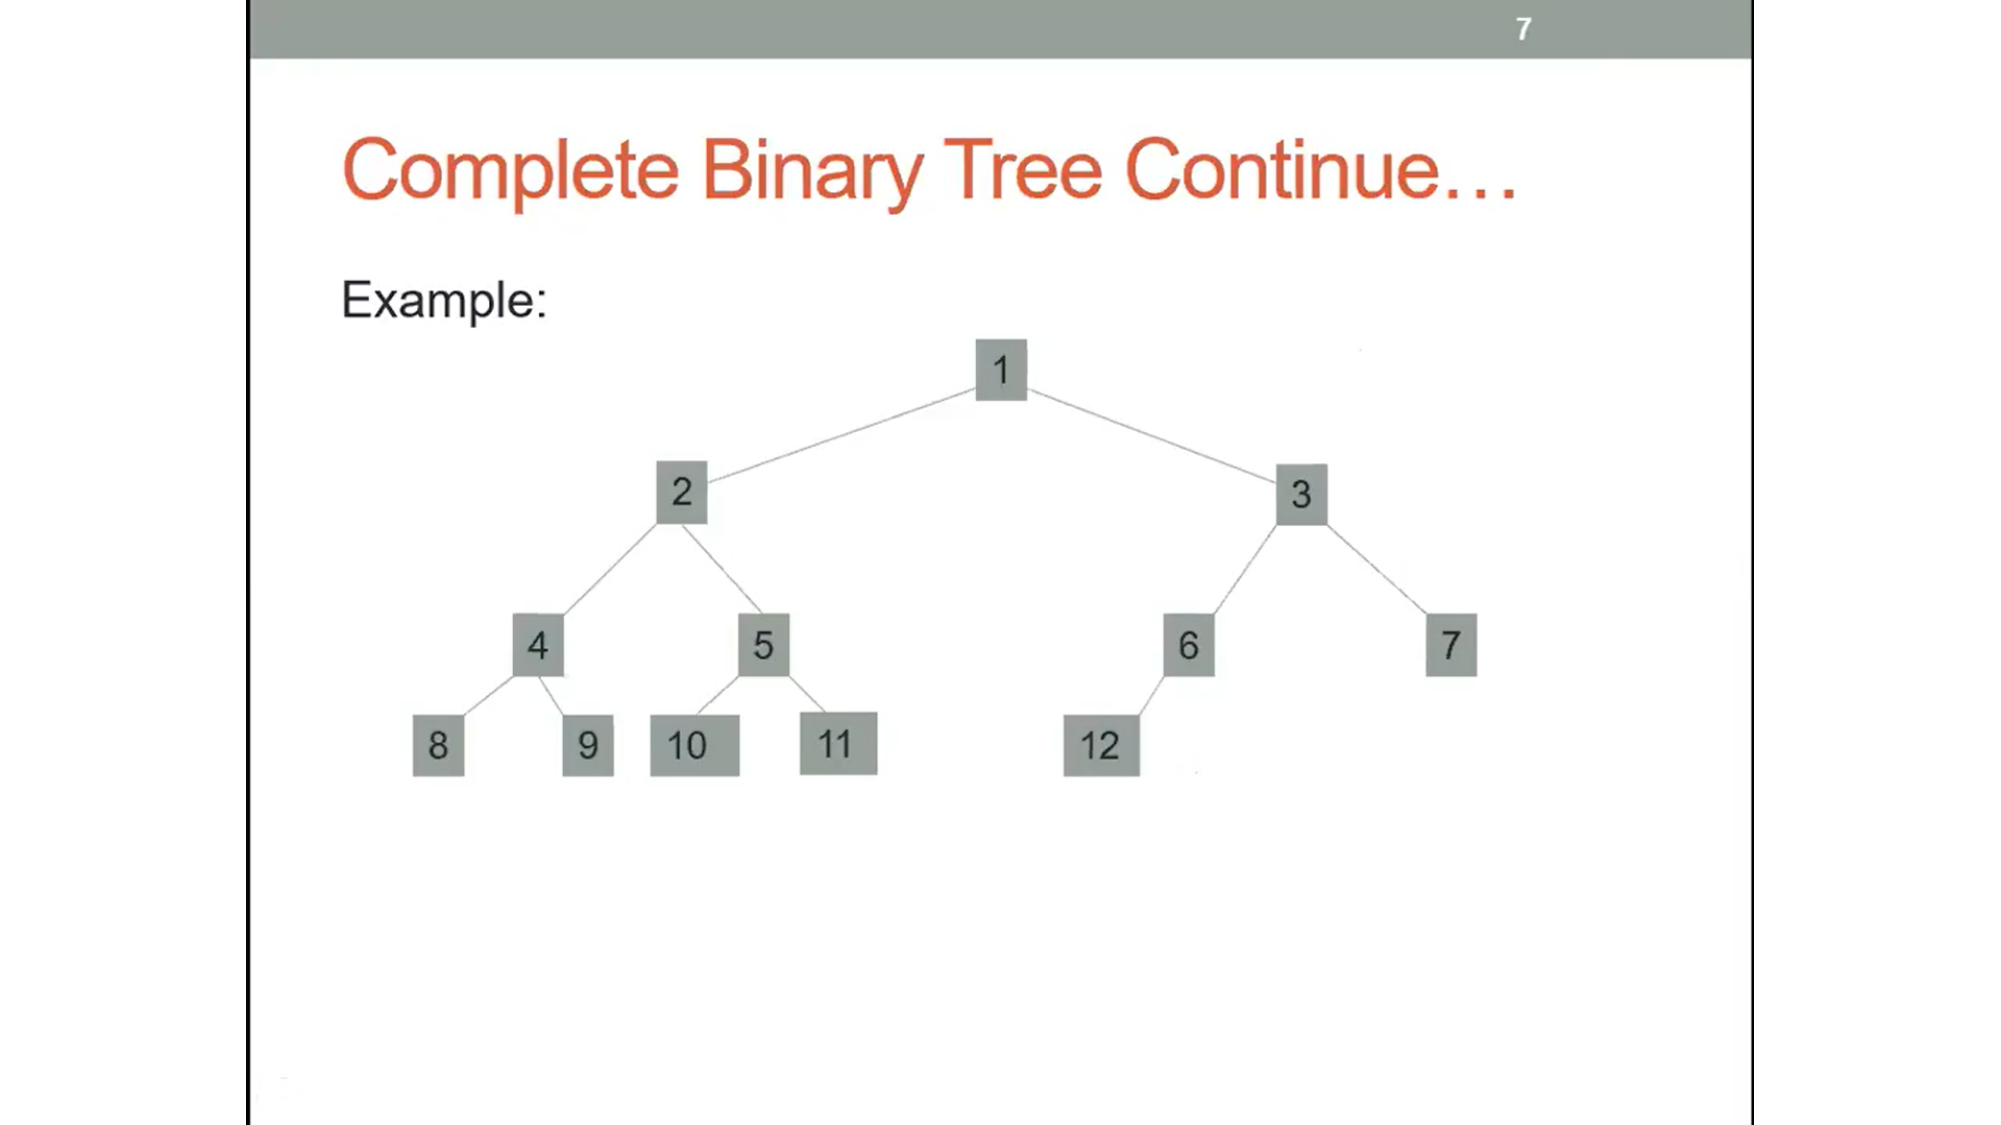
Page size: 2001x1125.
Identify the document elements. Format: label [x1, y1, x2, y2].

picture [246, 0, 1754, 1125]
